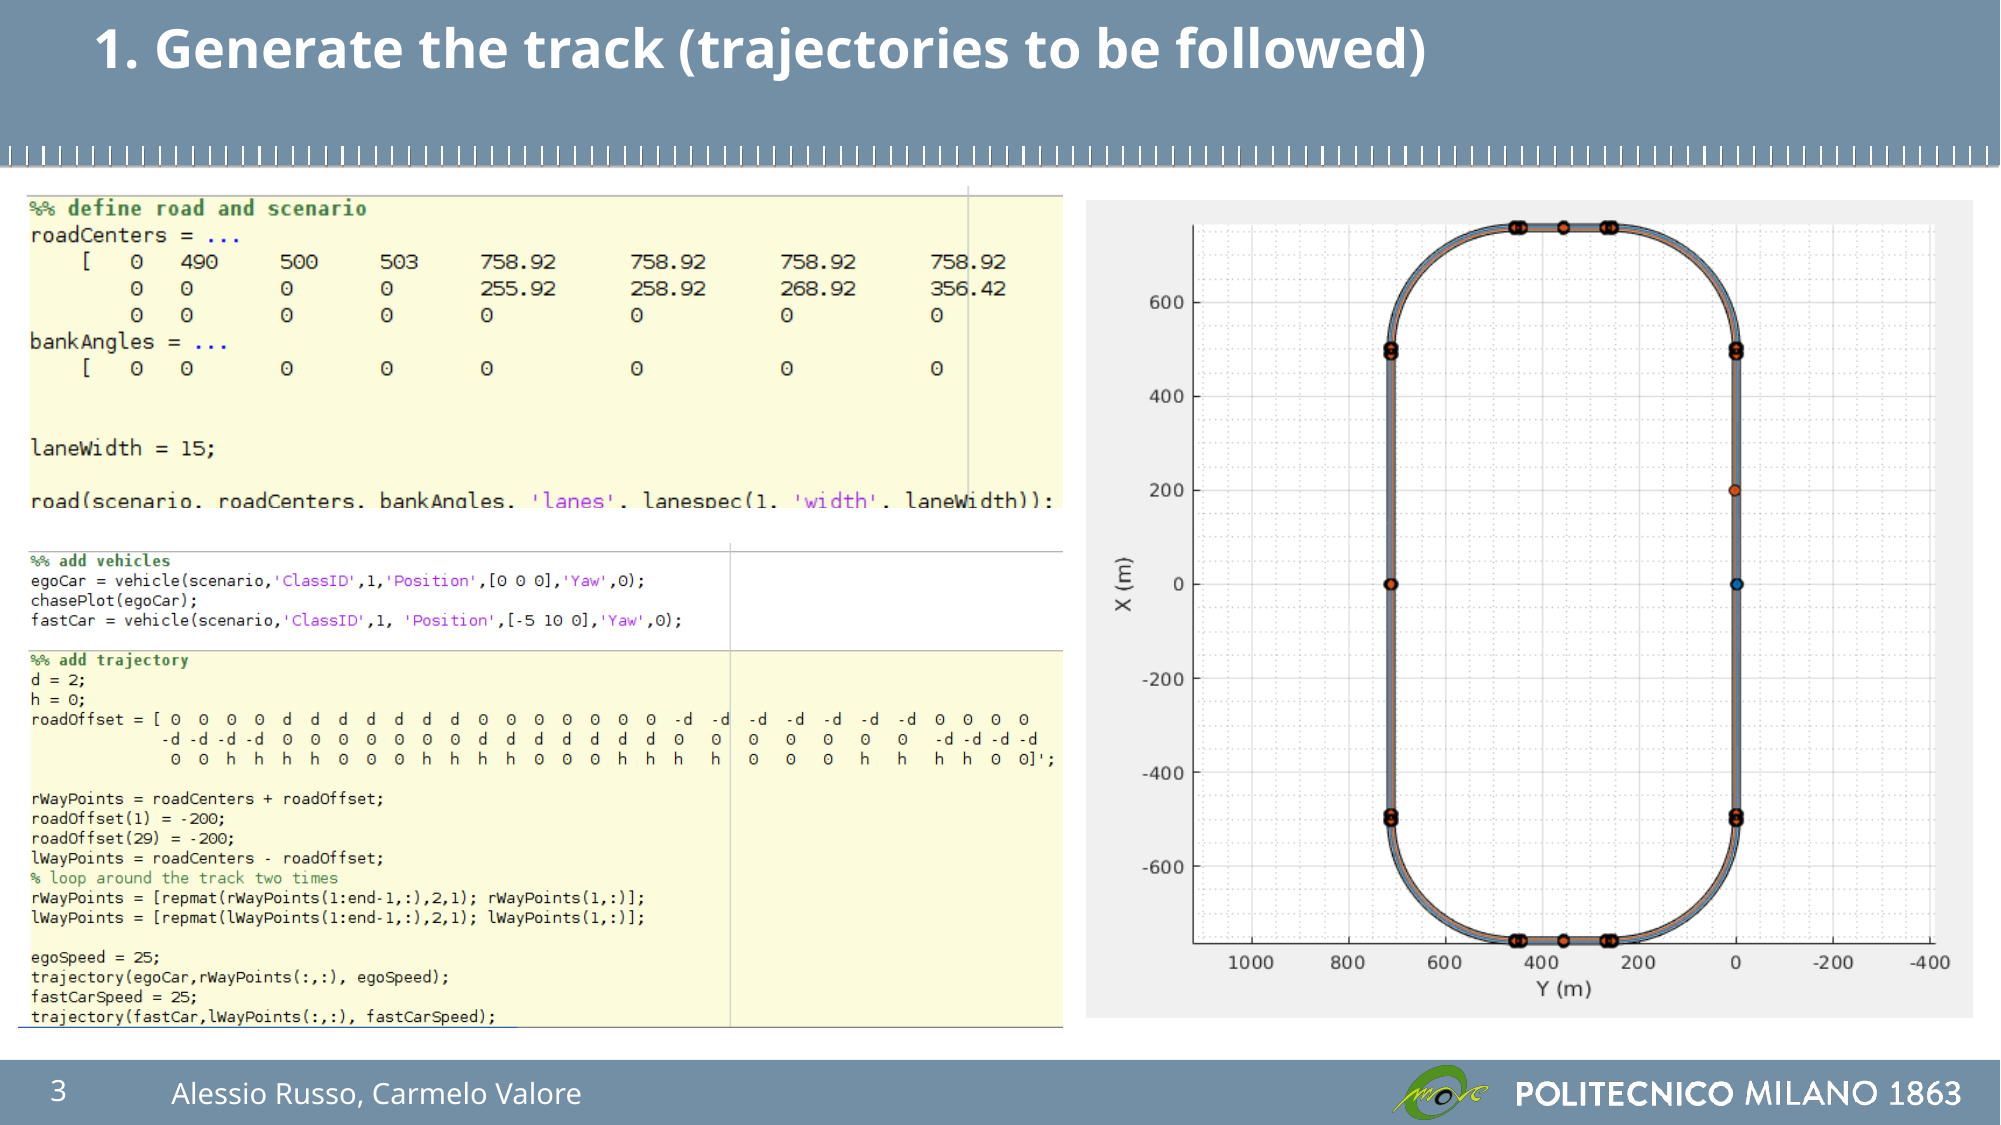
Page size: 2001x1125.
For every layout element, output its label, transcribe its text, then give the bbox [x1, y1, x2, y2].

picture [1510, 1068, 1967, 1117]
picture [5, 186, 1063, 508]
picture [1086, 200, 1973, 1018]
picture [1392, 1065, 1489, 1120]
title 1. Generate the track (trajectories to be followed) [78, 8, 1922, 86]
picture [18, 543, 1063, 1028]
slide_number 10 [7, 1062, 110, 1123]
footer Alessio Russo, Carmelo Valore [156, 1062, 1007, 1123]
